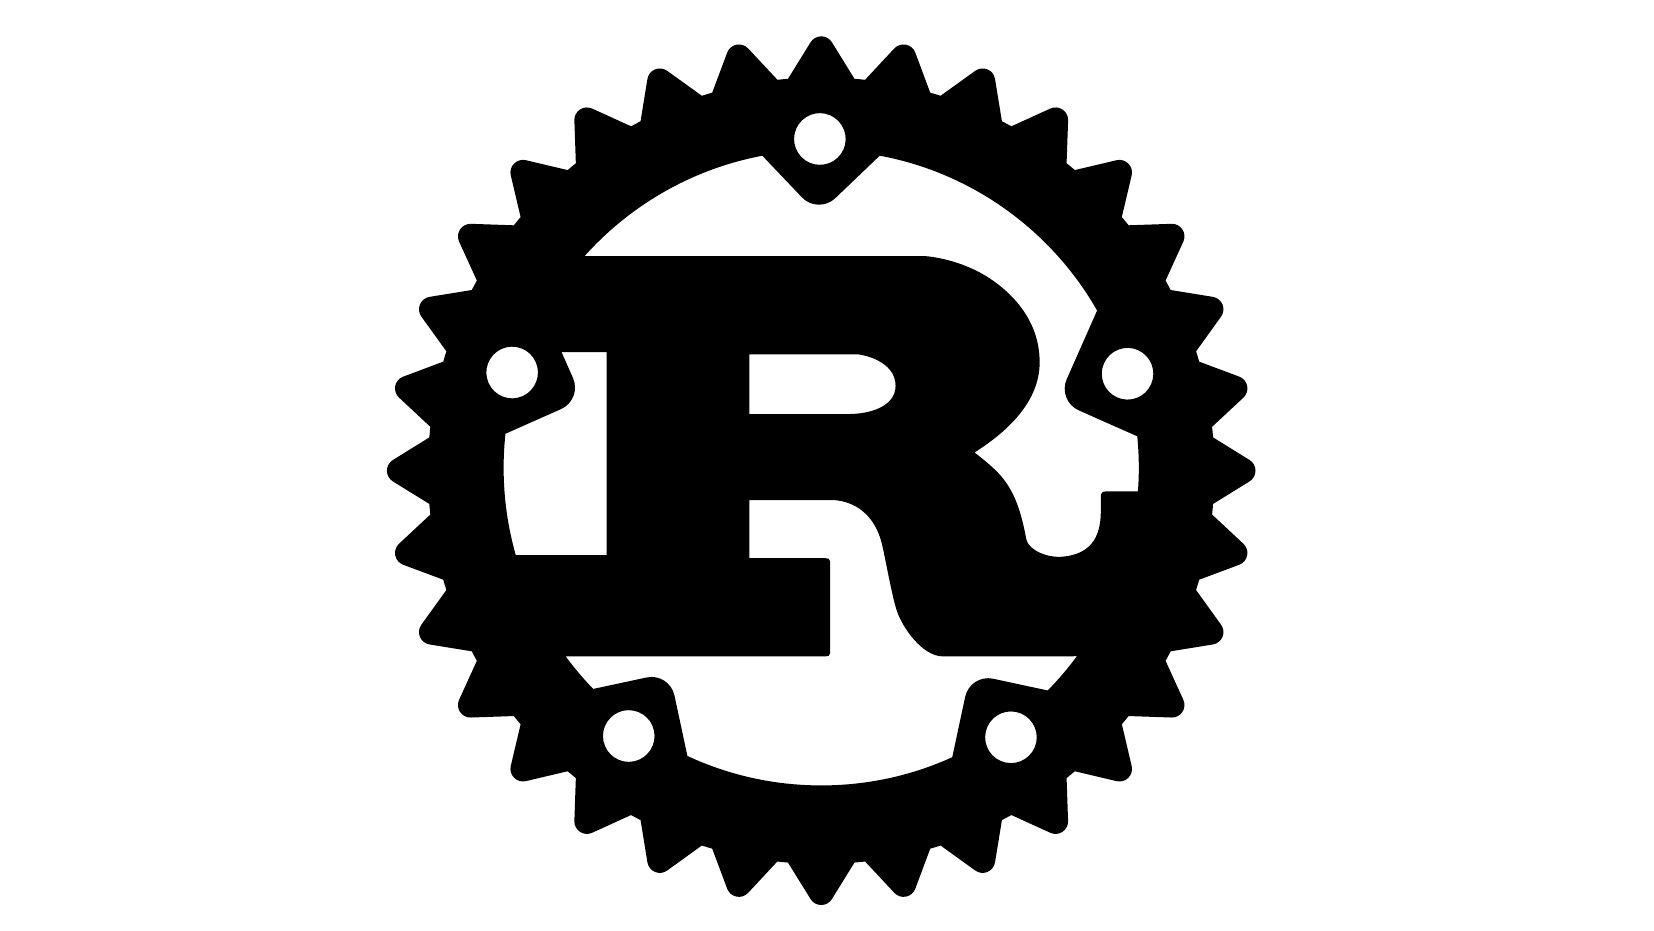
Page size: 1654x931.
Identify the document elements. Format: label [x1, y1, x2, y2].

picture [378, 27, 1265, 914]
